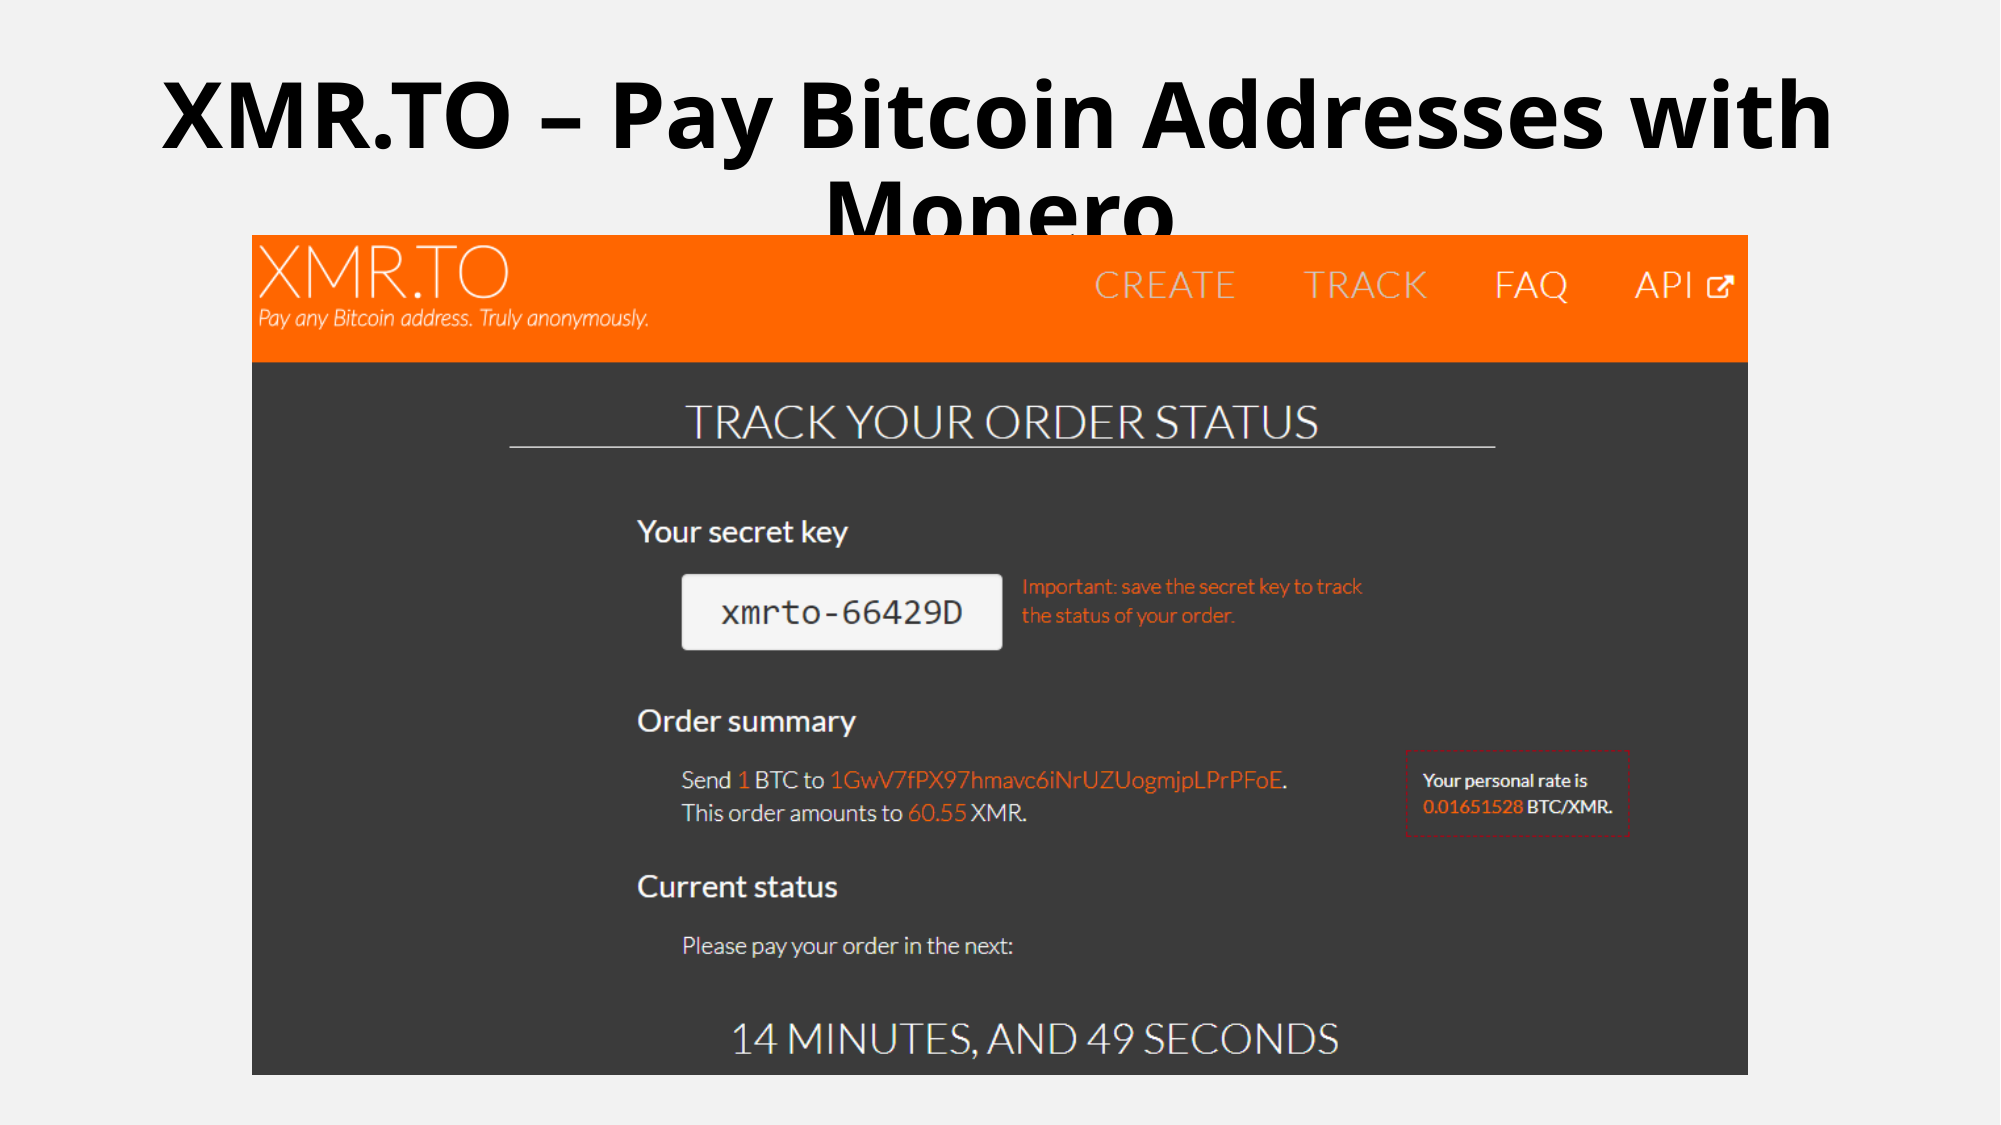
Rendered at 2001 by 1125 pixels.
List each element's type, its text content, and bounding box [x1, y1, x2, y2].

title XMR.TO – Pay Bitcoin Addresses with Monero [137, 59, 1863, 278]
picture [252, 235, 1748, 1075]
